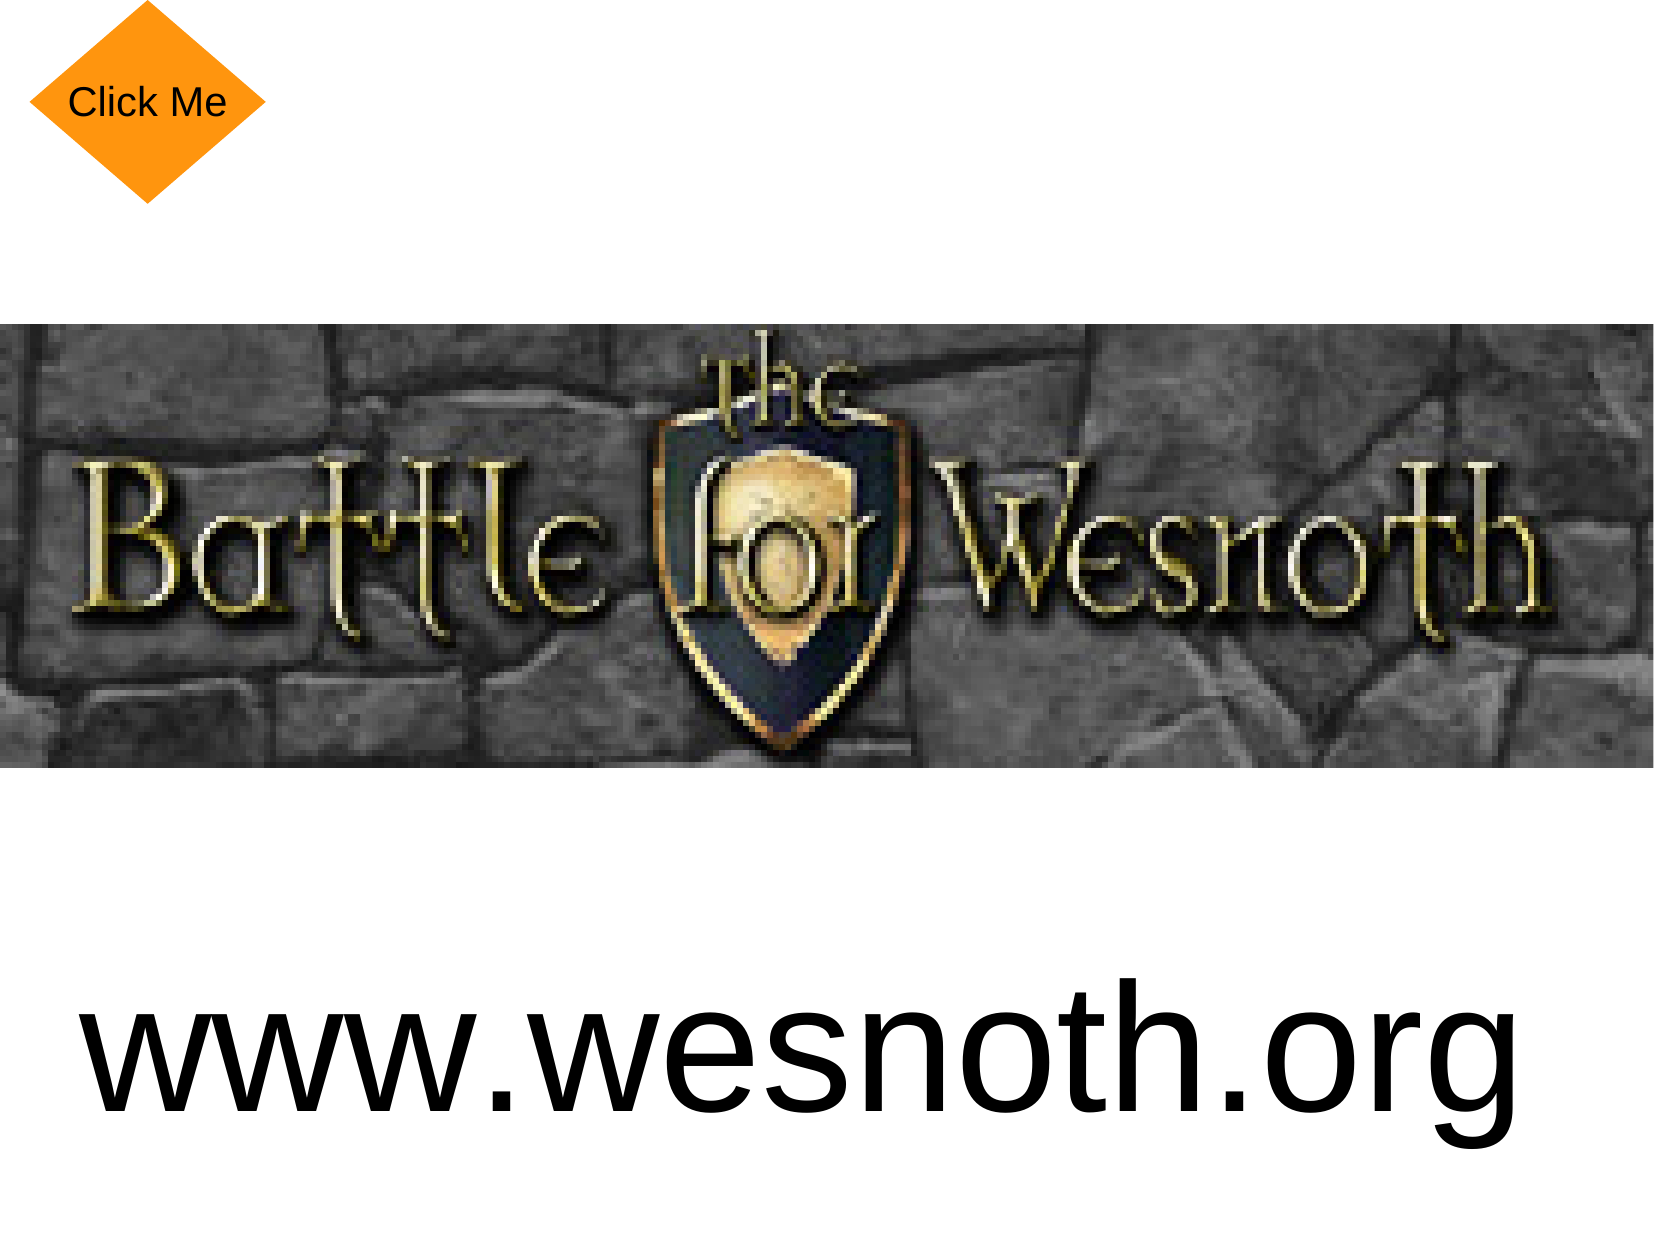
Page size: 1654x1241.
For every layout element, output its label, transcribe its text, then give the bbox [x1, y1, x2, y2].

picture [0, 324, 1654, 768]
title www.wesnoth.org [59, 944, 1548, 1150]
text_box Click Me [29, 0, 266, 204]
